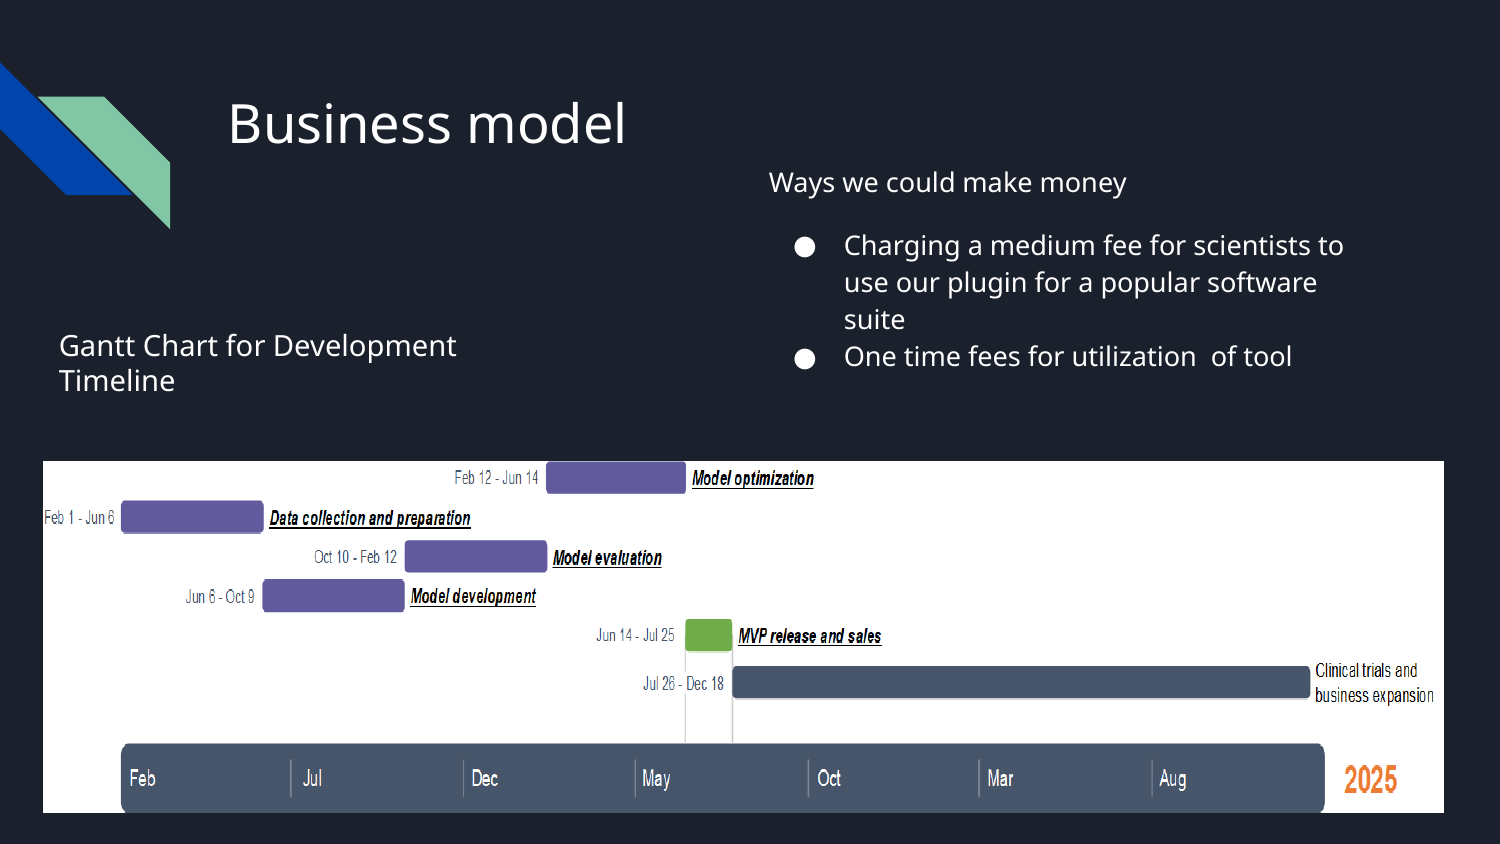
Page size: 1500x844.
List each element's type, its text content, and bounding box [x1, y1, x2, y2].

title Business model [212, 64, 1368, 215]
picture [43, 461, 1444, 813]
list Ways we could make money Charging a medium fee for scientists to use our plugin for a popular software suite One time fees for utilization of tool [754, 146, 1368, 422]
text_box Gantt Chart for Development Timeline [43, 312, 557, 413]
